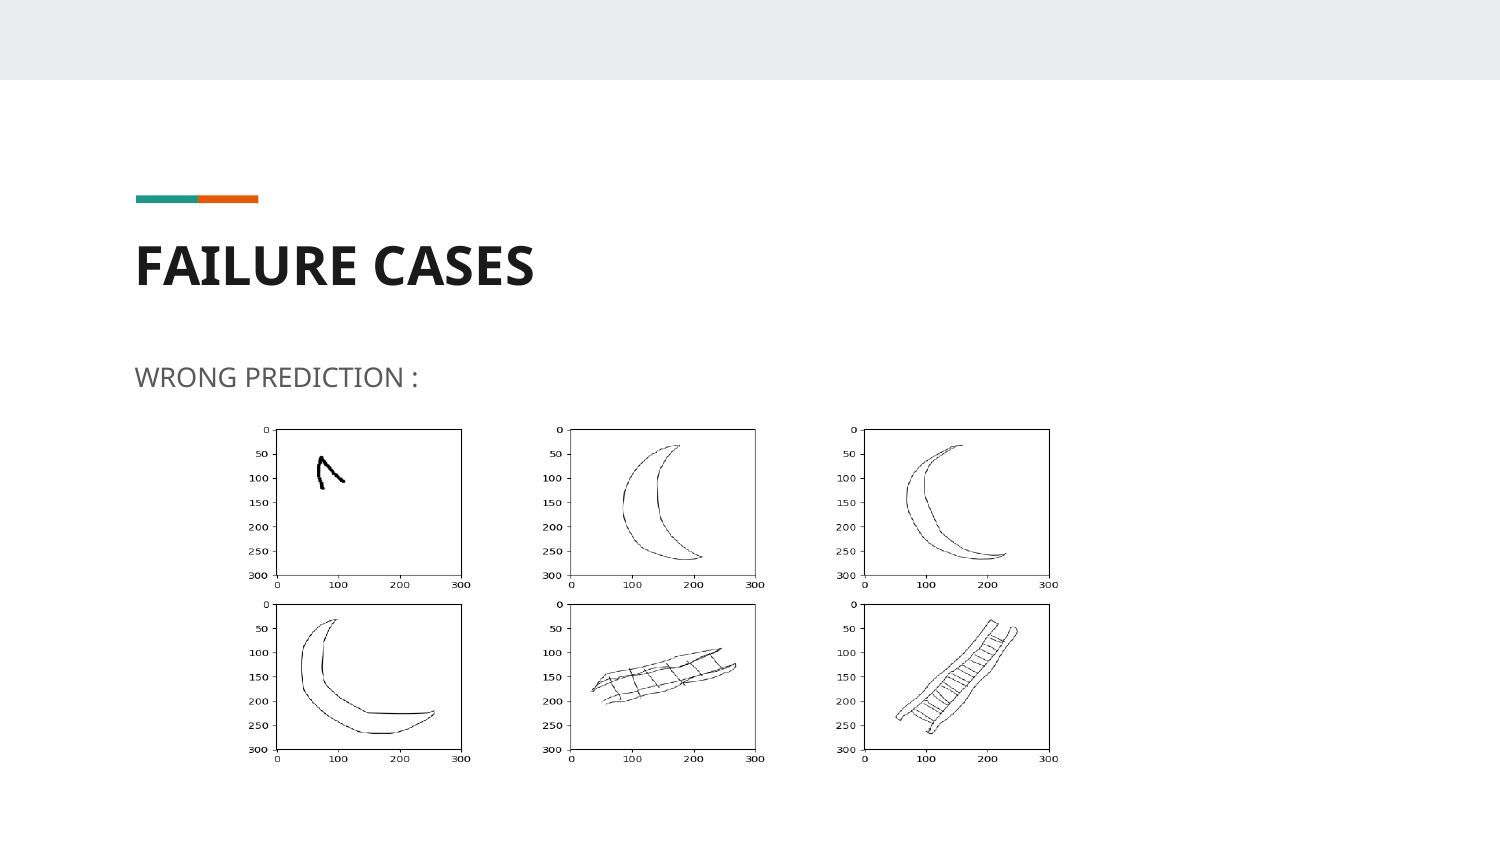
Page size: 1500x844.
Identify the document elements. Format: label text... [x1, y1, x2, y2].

list WRONG PREDICTION : [119, 341, 1381, 712]
picture [213, 411, 1102, 783]
title FAILURE CASES [119, 216, 1381, 305]
